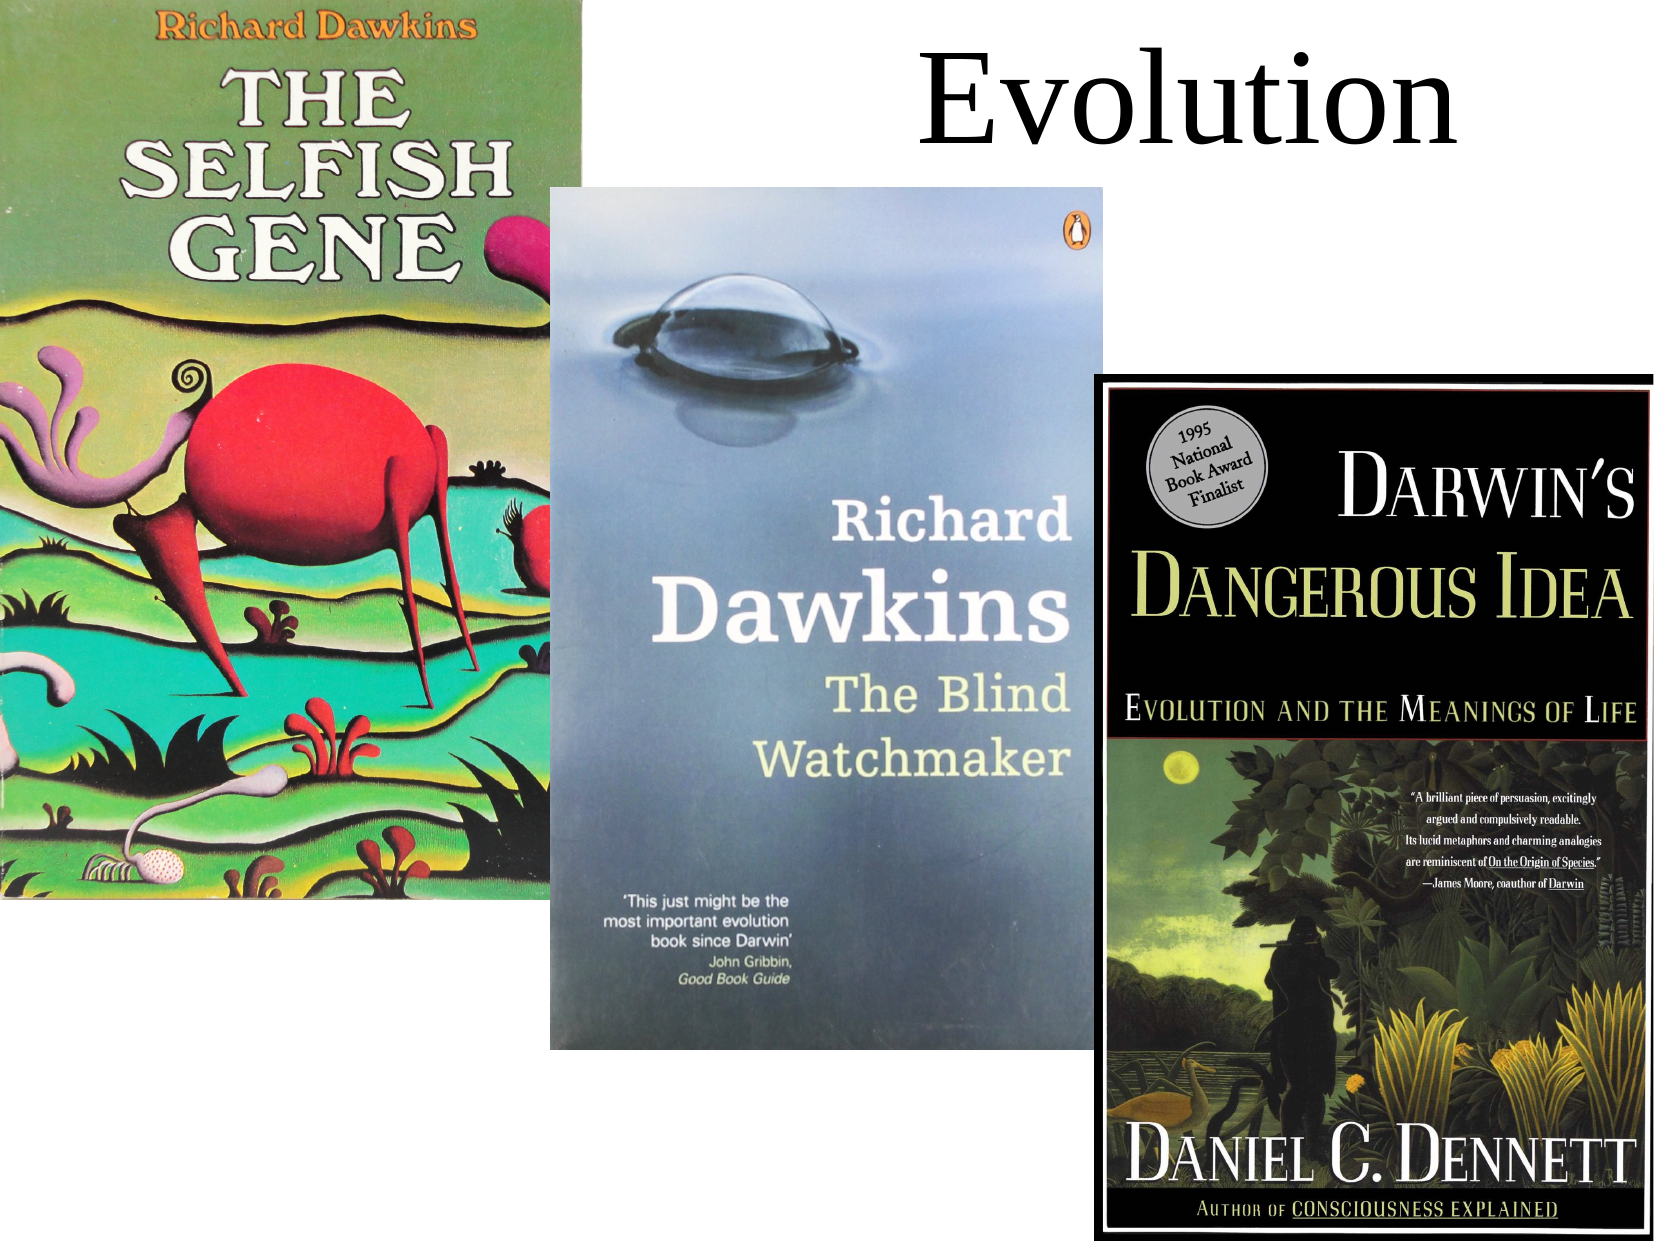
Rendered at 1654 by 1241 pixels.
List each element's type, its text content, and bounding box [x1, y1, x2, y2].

text_box Evolution [901, 13, 1475, 182]
picture [0, 0, 1654, 1241]
